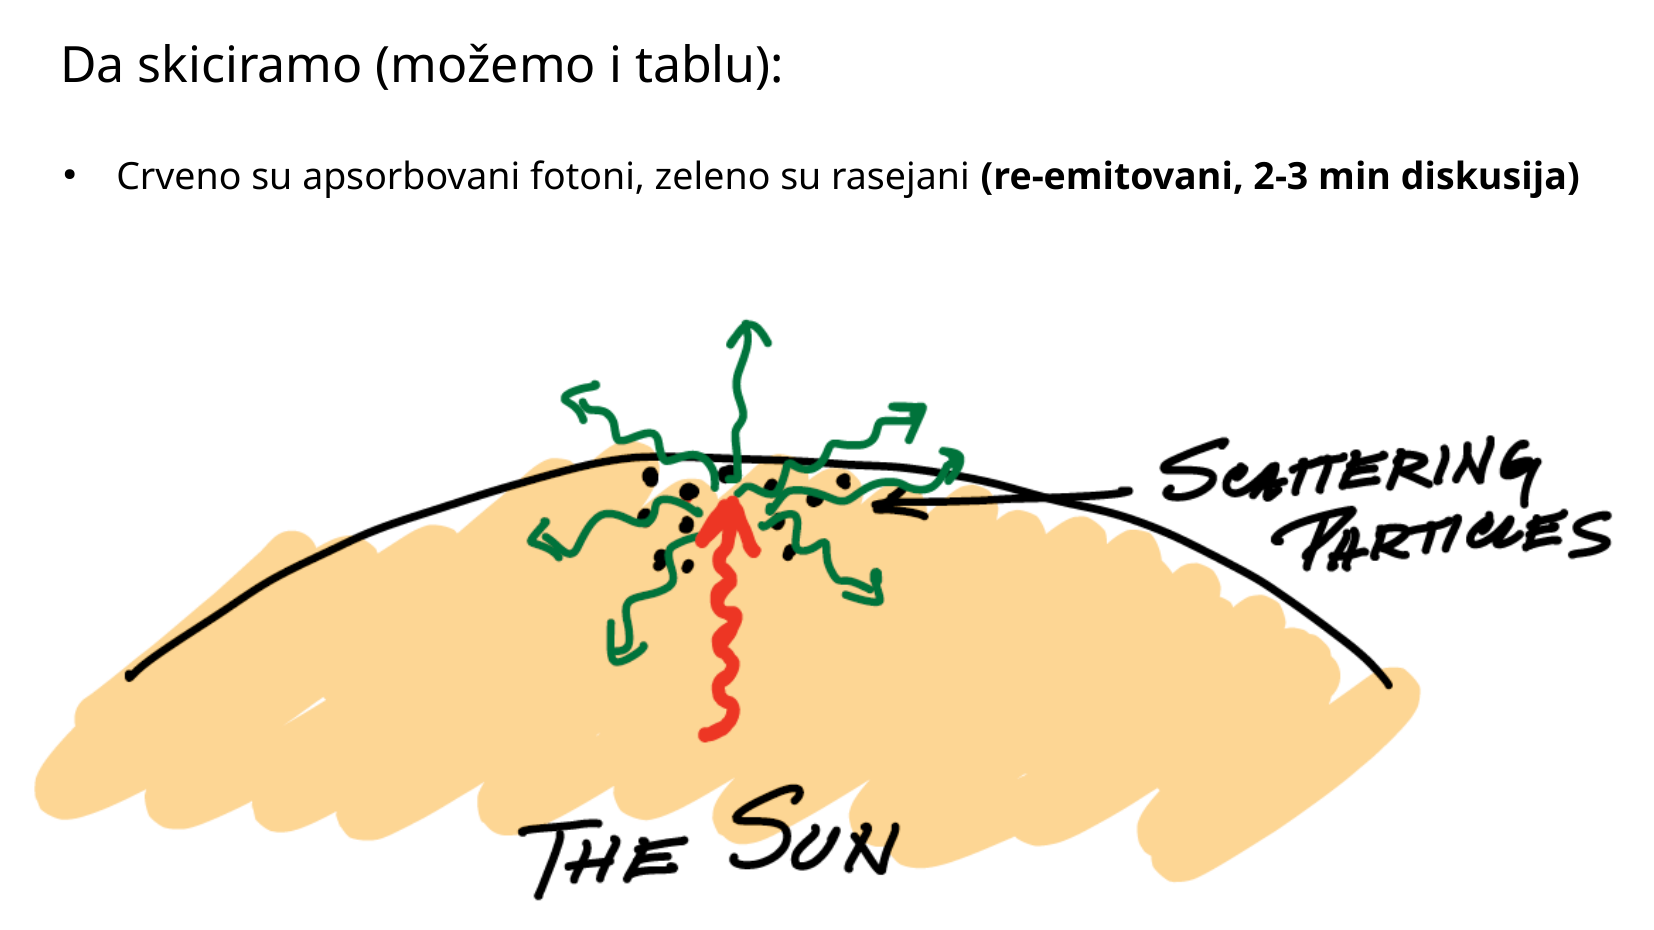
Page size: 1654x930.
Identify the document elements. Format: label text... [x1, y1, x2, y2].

list Crveno su apsorbovani fotoni, zeleno su rasejani (re-emitovani, 2-3 min diskusija) [45, 149, 1635, 230]
title Da skiciramo (možemo i tablu): [59, 13, 1648, 113]
picture [2, 230, 1653, 930]
